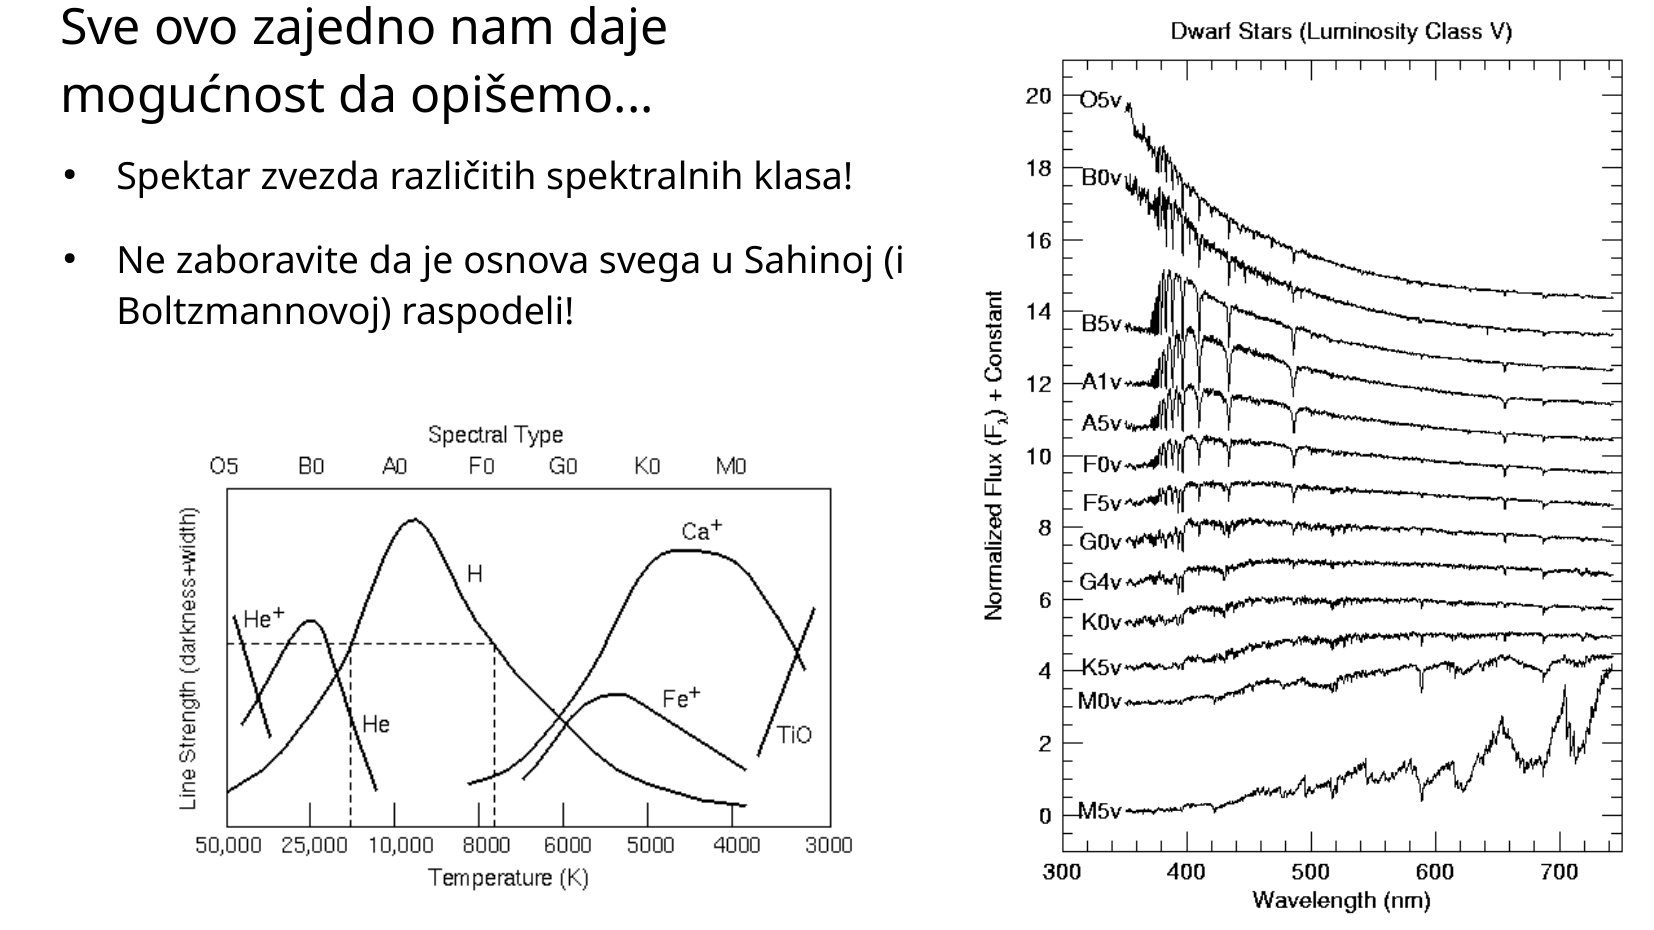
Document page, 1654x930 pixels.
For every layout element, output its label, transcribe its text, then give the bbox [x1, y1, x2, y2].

picture [964, 0, 1653, 930]
title Sve ovo zajedno nam daje mogućnost da opišemo... [59, 0, 938, 119]
list Spektar zvezda različitih spektralnih klasa! Ne zaboravite da je osnova svega u Sahinoj (i Boltzmannovoj) raspodeli! [45, 149, 964, 880]
picture [175, 421, 863, 901]
